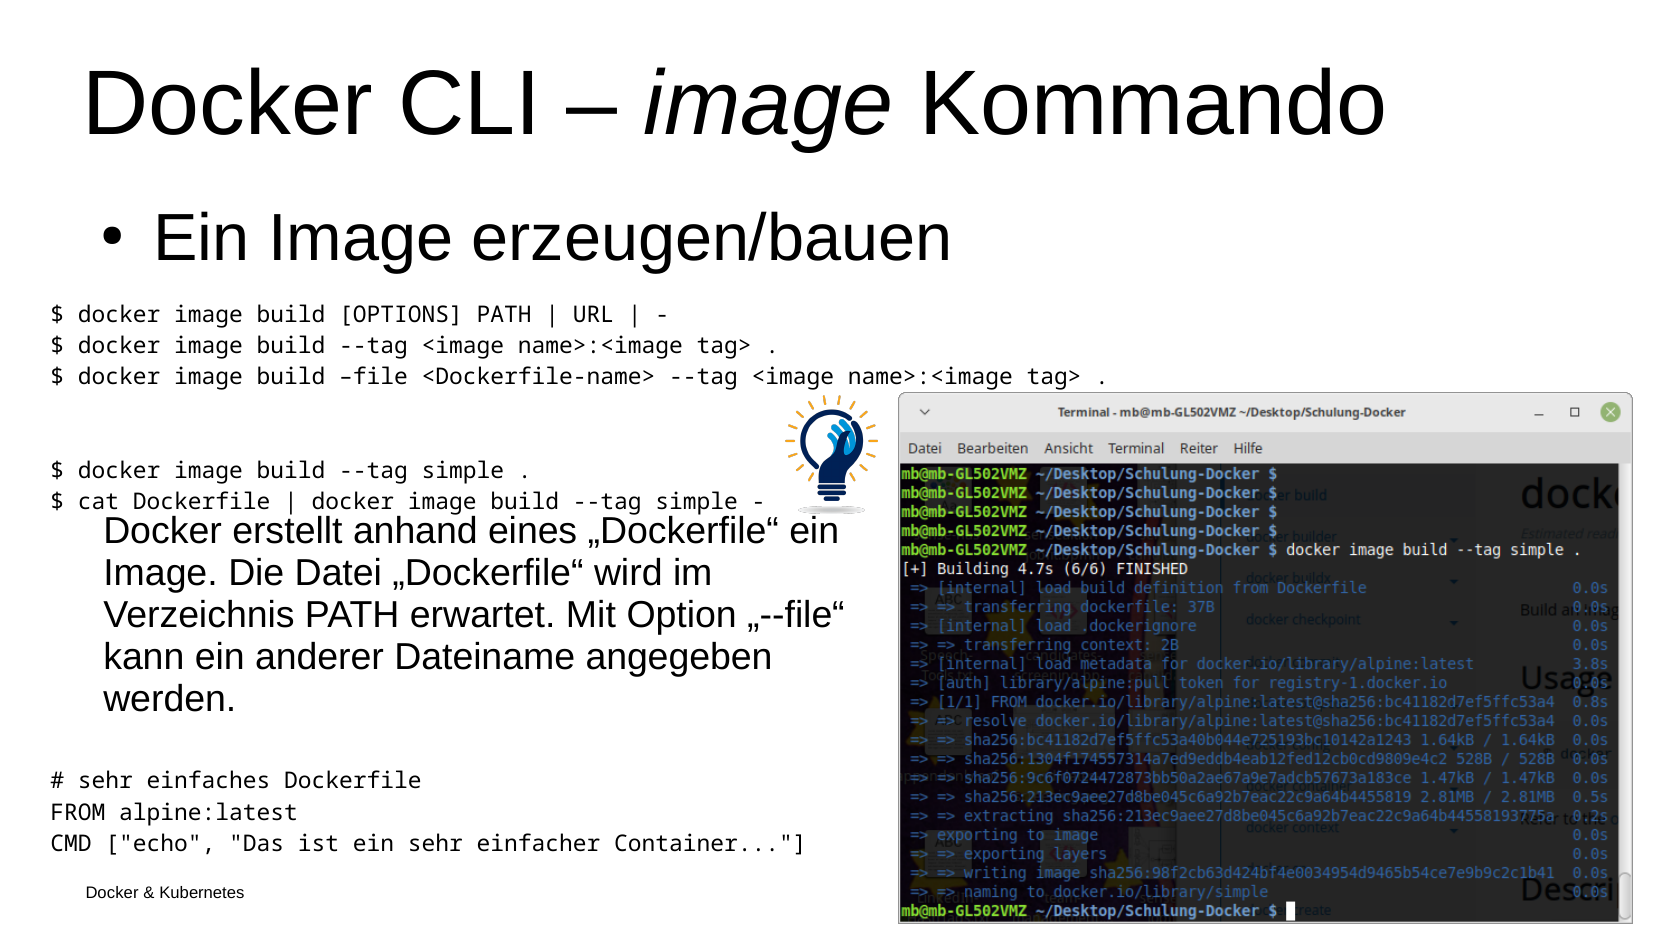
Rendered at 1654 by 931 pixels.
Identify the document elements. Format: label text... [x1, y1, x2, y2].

title Docker CLI – image Kommando [82, 25, 1571, 181]
list Ein Image erzeugen/bauen [82, 199, 1453, 378]
text_box $ docker image build [OPTIONS] PATH | URL | - $ docker image build --tag <image name>:<image tag> . $ docker image build –file <Dockerfile-name> --tag <image name>:<image tag> . $ docker image build --tag simple . $ cat Dockerfile | docker image build --tag simple - [35, 290, 1382, 490]
text_box Docker erstellt anhand eines „Dockerfile“ ein Image. Die Datei „Dockerfile“ wird im Verzeichnis PATH erwartet. Mit Option „--file“ kann ein anderer Dateiname angegeben werden. [88, 501, 898, 769]
text_box # sehr einfaches Dockerfile FROM alpine:latest CMD ["echo", "Das ist ein sehr einfacher Container..."] [35, 757, 827, 877]
text_box Docker & Kubernetes Dr. Matthias Boldt [70, 875, 898, 910]
picture [898, 392, 1633, 924]
picture [785, 490, 878, 501]
